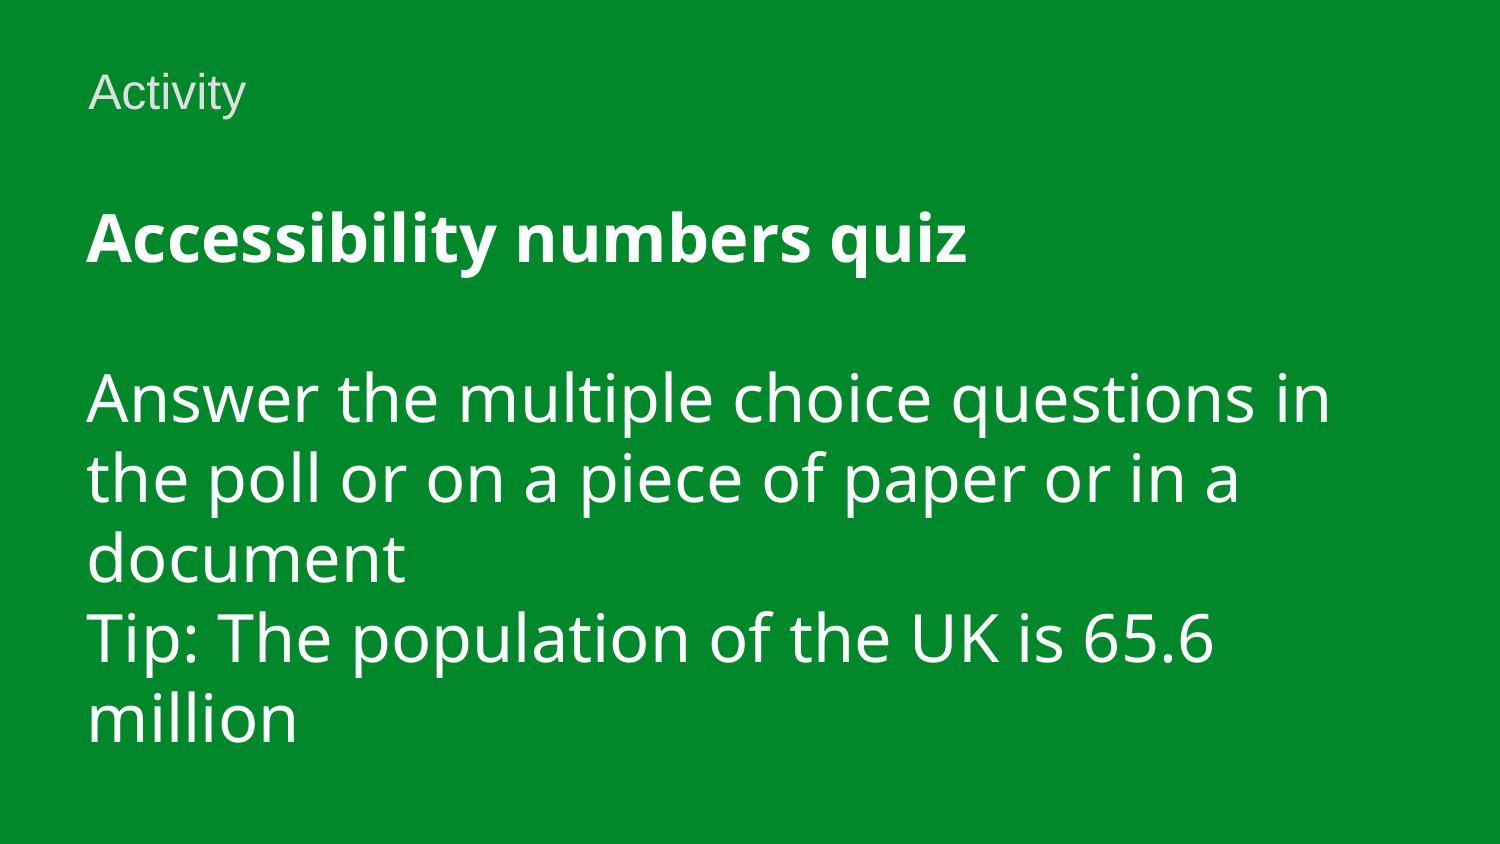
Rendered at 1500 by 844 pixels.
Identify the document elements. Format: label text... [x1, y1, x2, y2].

text_box Accessibility numbers quiz Answer the multiple choice questions in the poll or on a piece of paper or in a document Tip: The population of the UK is 65.6 million [83, 108, 1417, 844]
text_box Activity [73, 44, 1248, 182]
text_box Activity [99, 79, 111, 95]
text_box Activity [94, 99, 116, 108]
